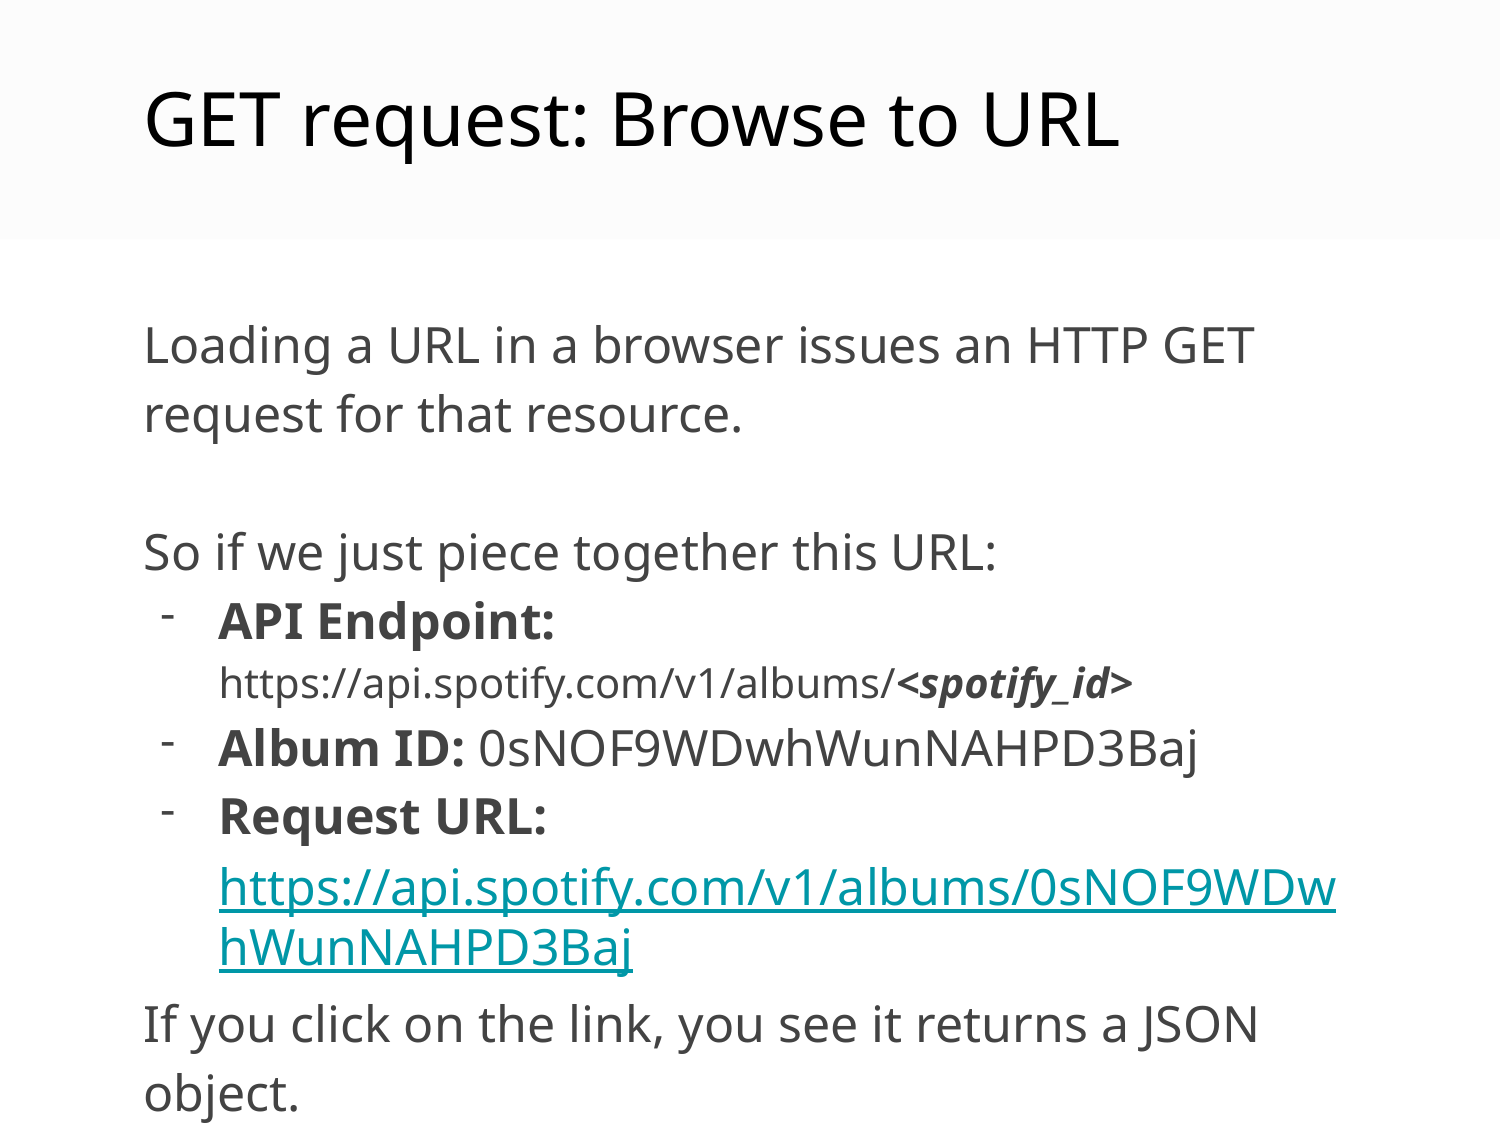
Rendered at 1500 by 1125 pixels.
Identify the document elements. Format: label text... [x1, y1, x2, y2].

title GET request: Browse to URL [128, 56, 1372, 183]
list Loading a URL in a browser issues an HTTP GET request for that resource. So if we just piece together this URL: API Endpoint: https://api.spotify.com/v1/albums/<spotify_id> Album ID: 0sNOF9WDwhWunNAHPD3Baj Request URL: https://api.spotify.com/v1/albums/0sNOF9WDwhWunNAHPD3Baj If you click on the link, you see it returns a JSON object. [128, 289, 1372, 1037]
